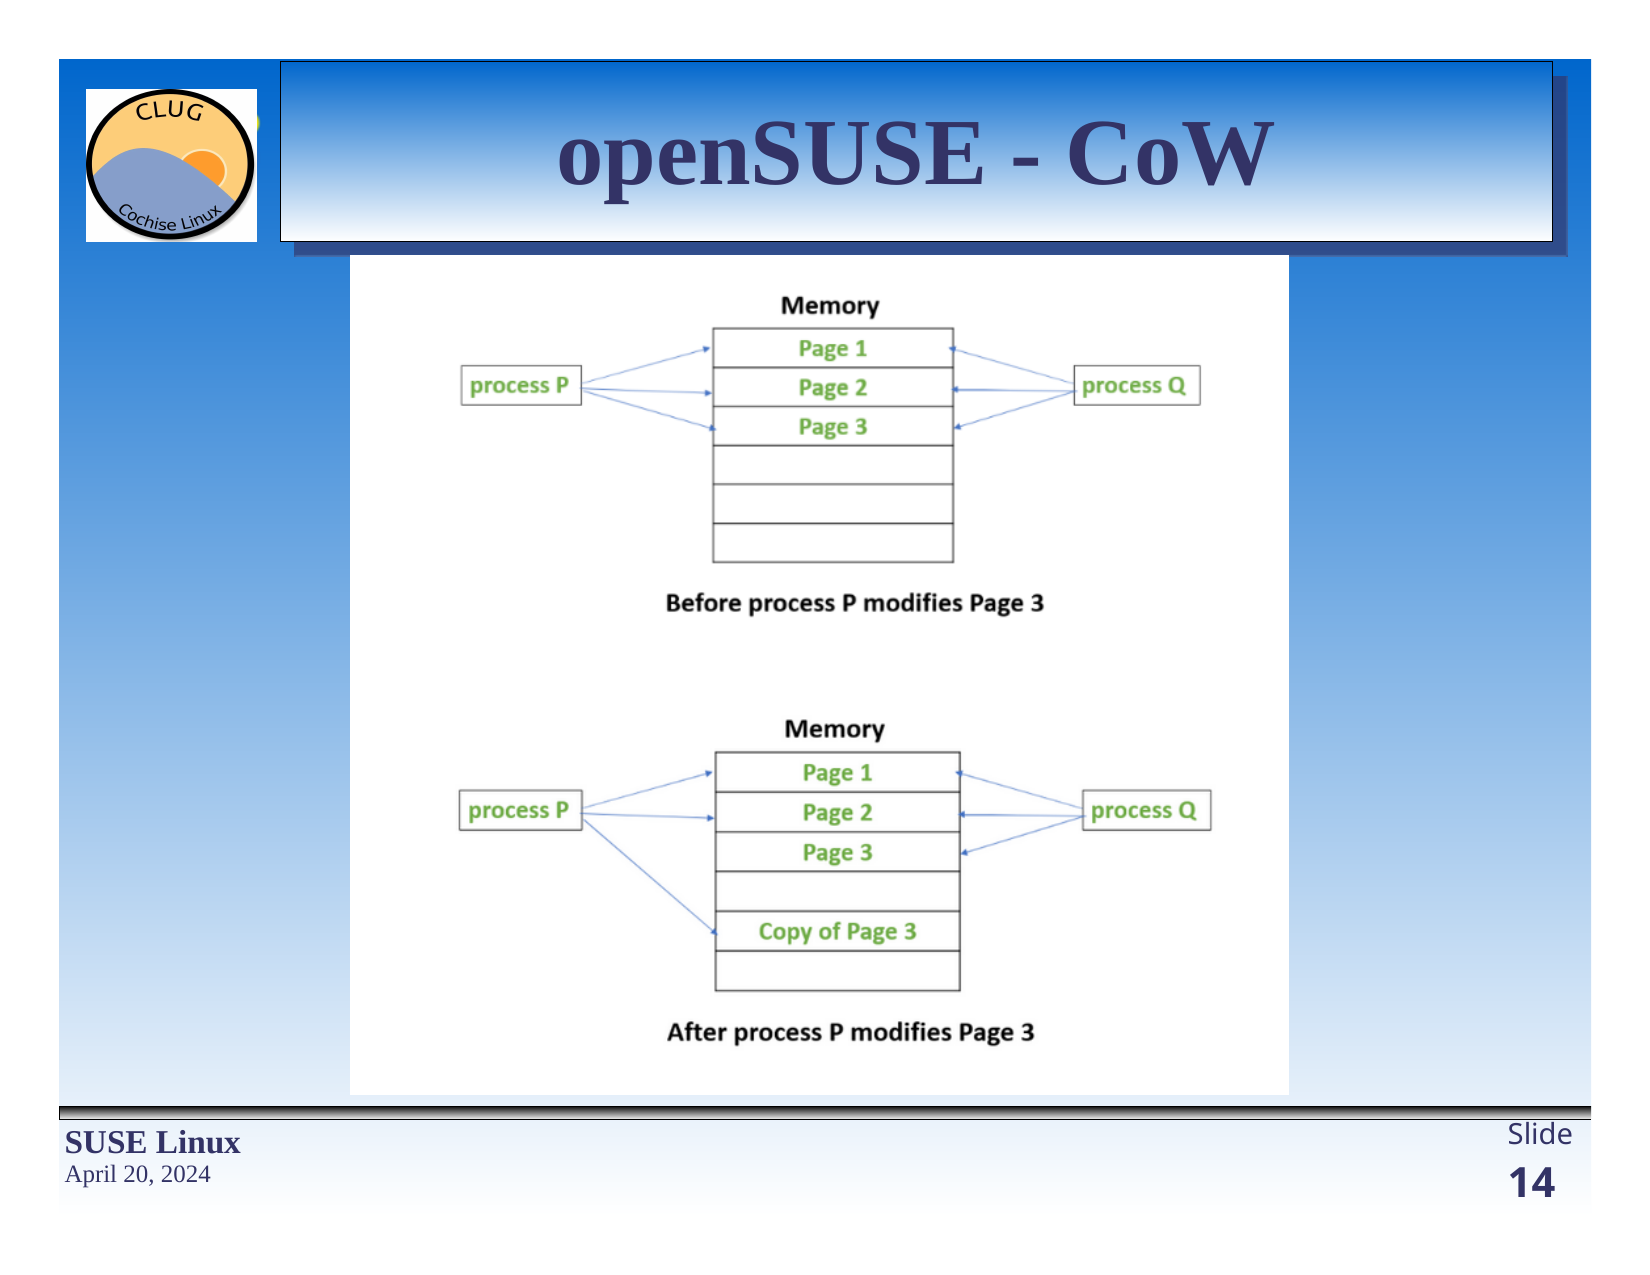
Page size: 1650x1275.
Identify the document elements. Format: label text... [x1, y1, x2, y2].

title openSUSE - CoW [280, 62, 1553, 243]
picture [350, 255, 1289, 1095]
picture [86, 89, 280, 242]
